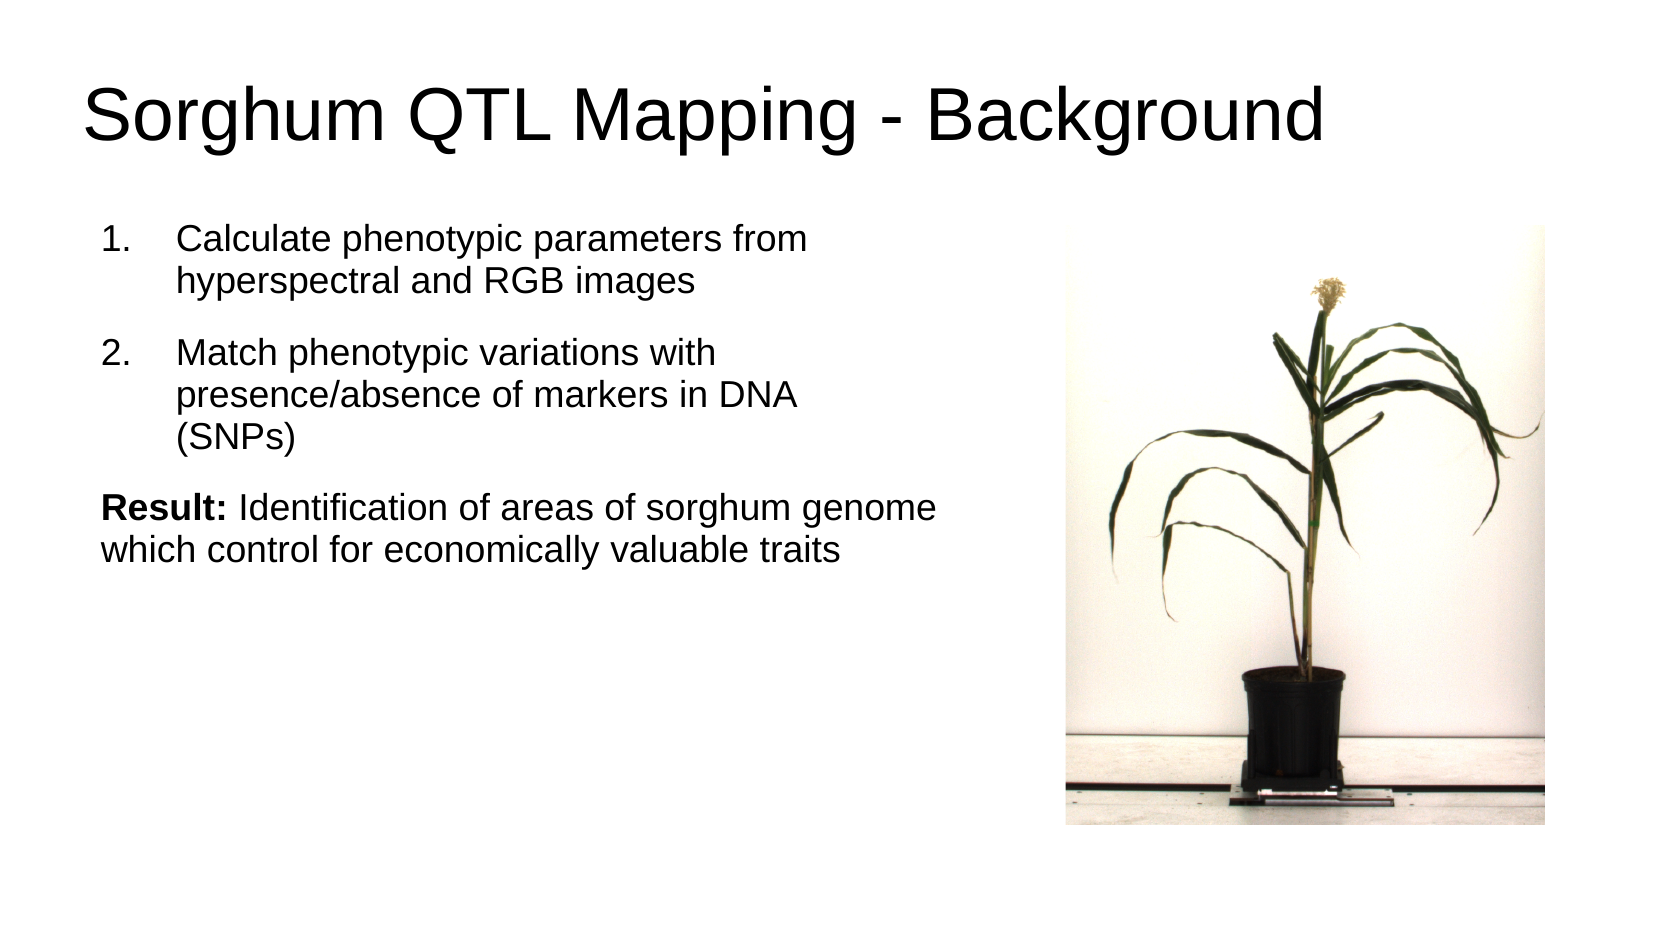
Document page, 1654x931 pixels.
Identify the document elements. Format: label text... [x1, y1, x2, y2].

picture [1065, 225, 1546, 825]
list 1. Calculate phenotypic parameters from hyperspectral and RGB images 2. Match phenotypic variations with presence/absence of markers in DNA (SNPs) Result: Identification of areas of sorghum genome which control for economically valuable traits [30, 217, 1006, 811]
title Sorghum QTL Mapping - Background [82, 37, 1571, 193]
